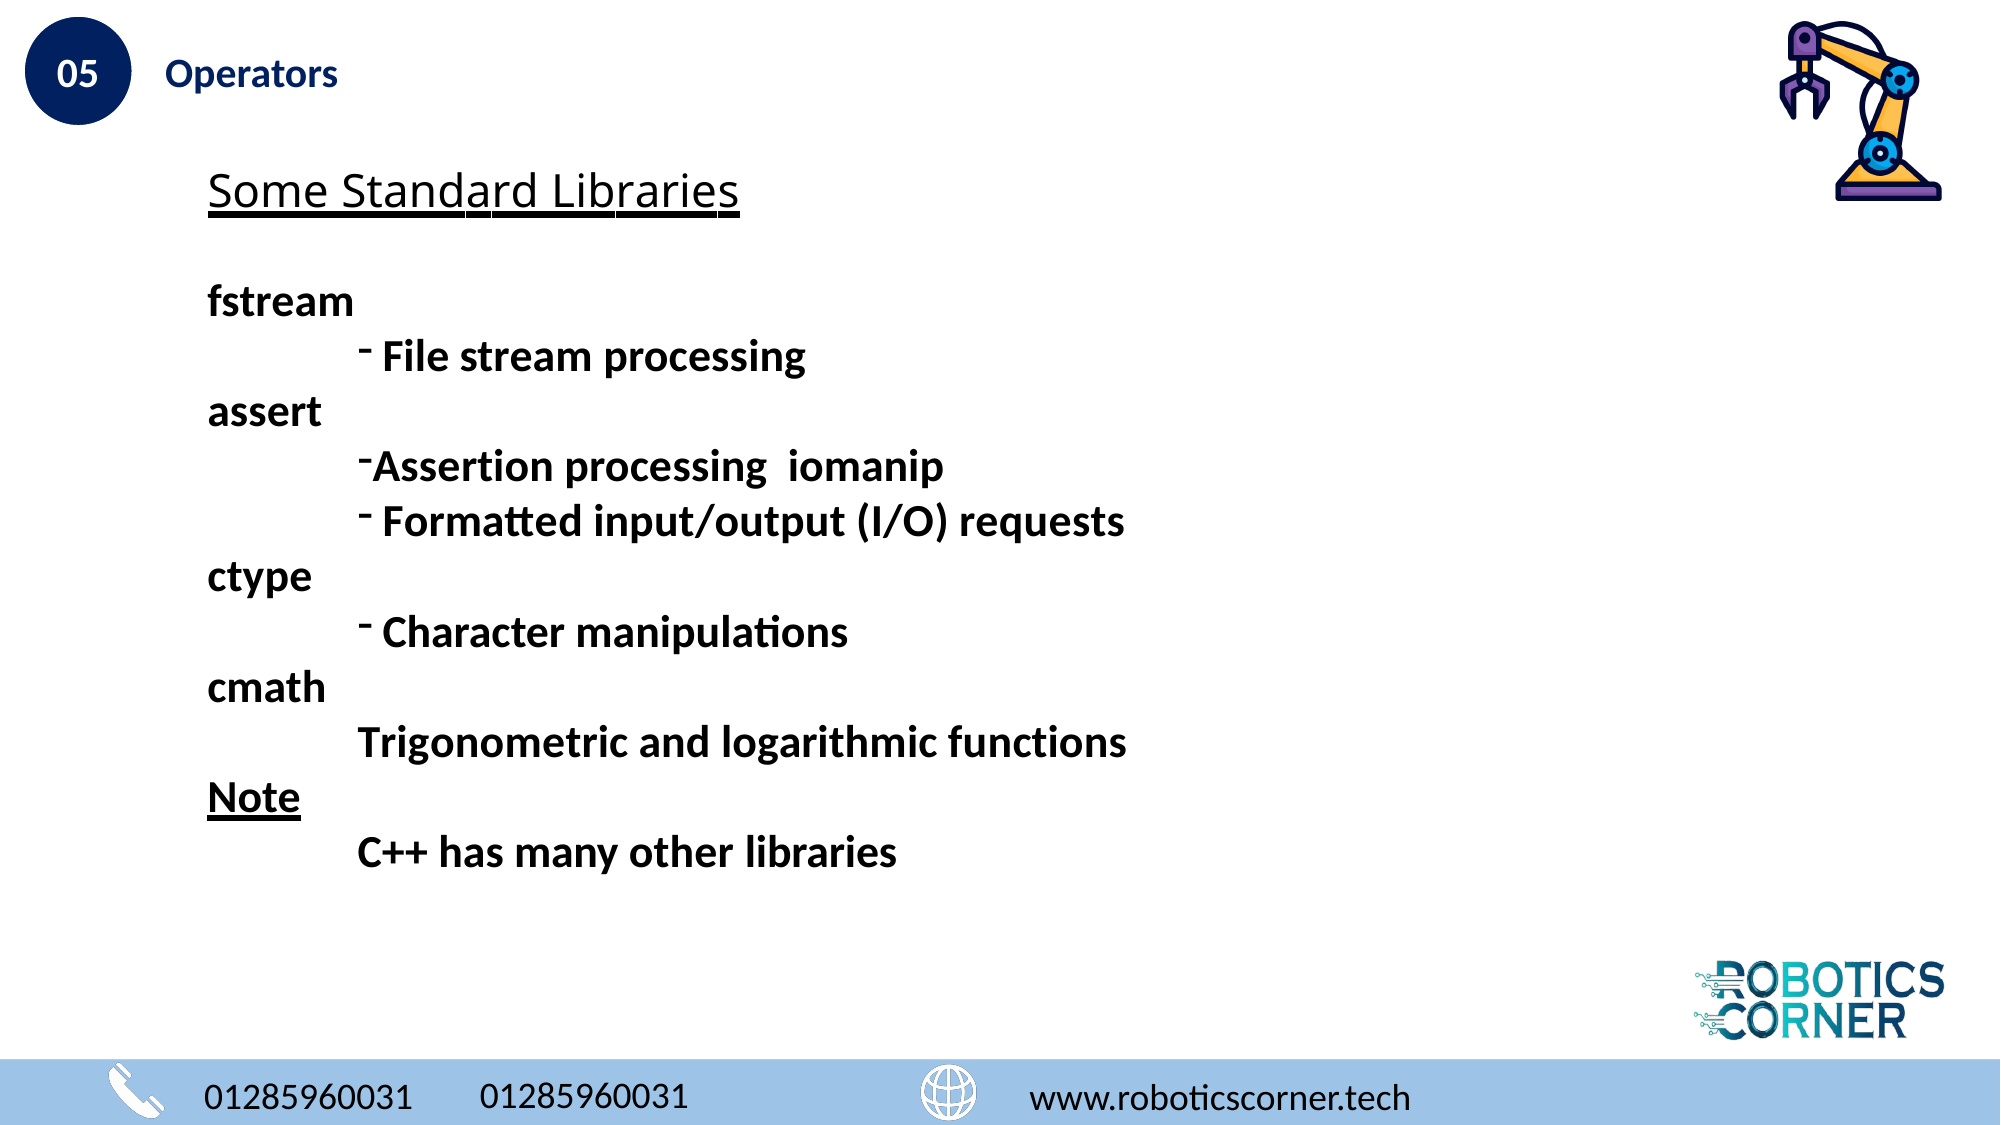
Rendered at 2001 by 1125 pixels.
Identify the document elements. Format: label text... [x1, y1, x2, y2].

text_box 01285960031 [465, 1063, 811, 1124]
picture [1680, 859, 1953, 1059]
title Some Standard Libraries [205, 92, 796, 268]
text_box Operators [150, 38, 697, 103]
text_box [0, 1059, 915, 1125]
picture [915, 1059, 981, 1125]
text_box www.roboticscorner.tech [1014, 1065, 1531, 1125]
picture [1771, 21, 1950, 201]
picture [103, 1057, 170, 1124]
text_box 01285960031 [189, 1064, 495, 1125]
text_box fstream File stream processing assert Assertion processing iomanip Formatted input/output (I/O) requests ctype Character manipulations cmath Trigonometric and logarithmic functions Note C++ has many other libraries [205, 268, 1755, 877]
text_box [981, 1059, 2000, 1125]
text_box 05 [22, 14, 134, 128]
